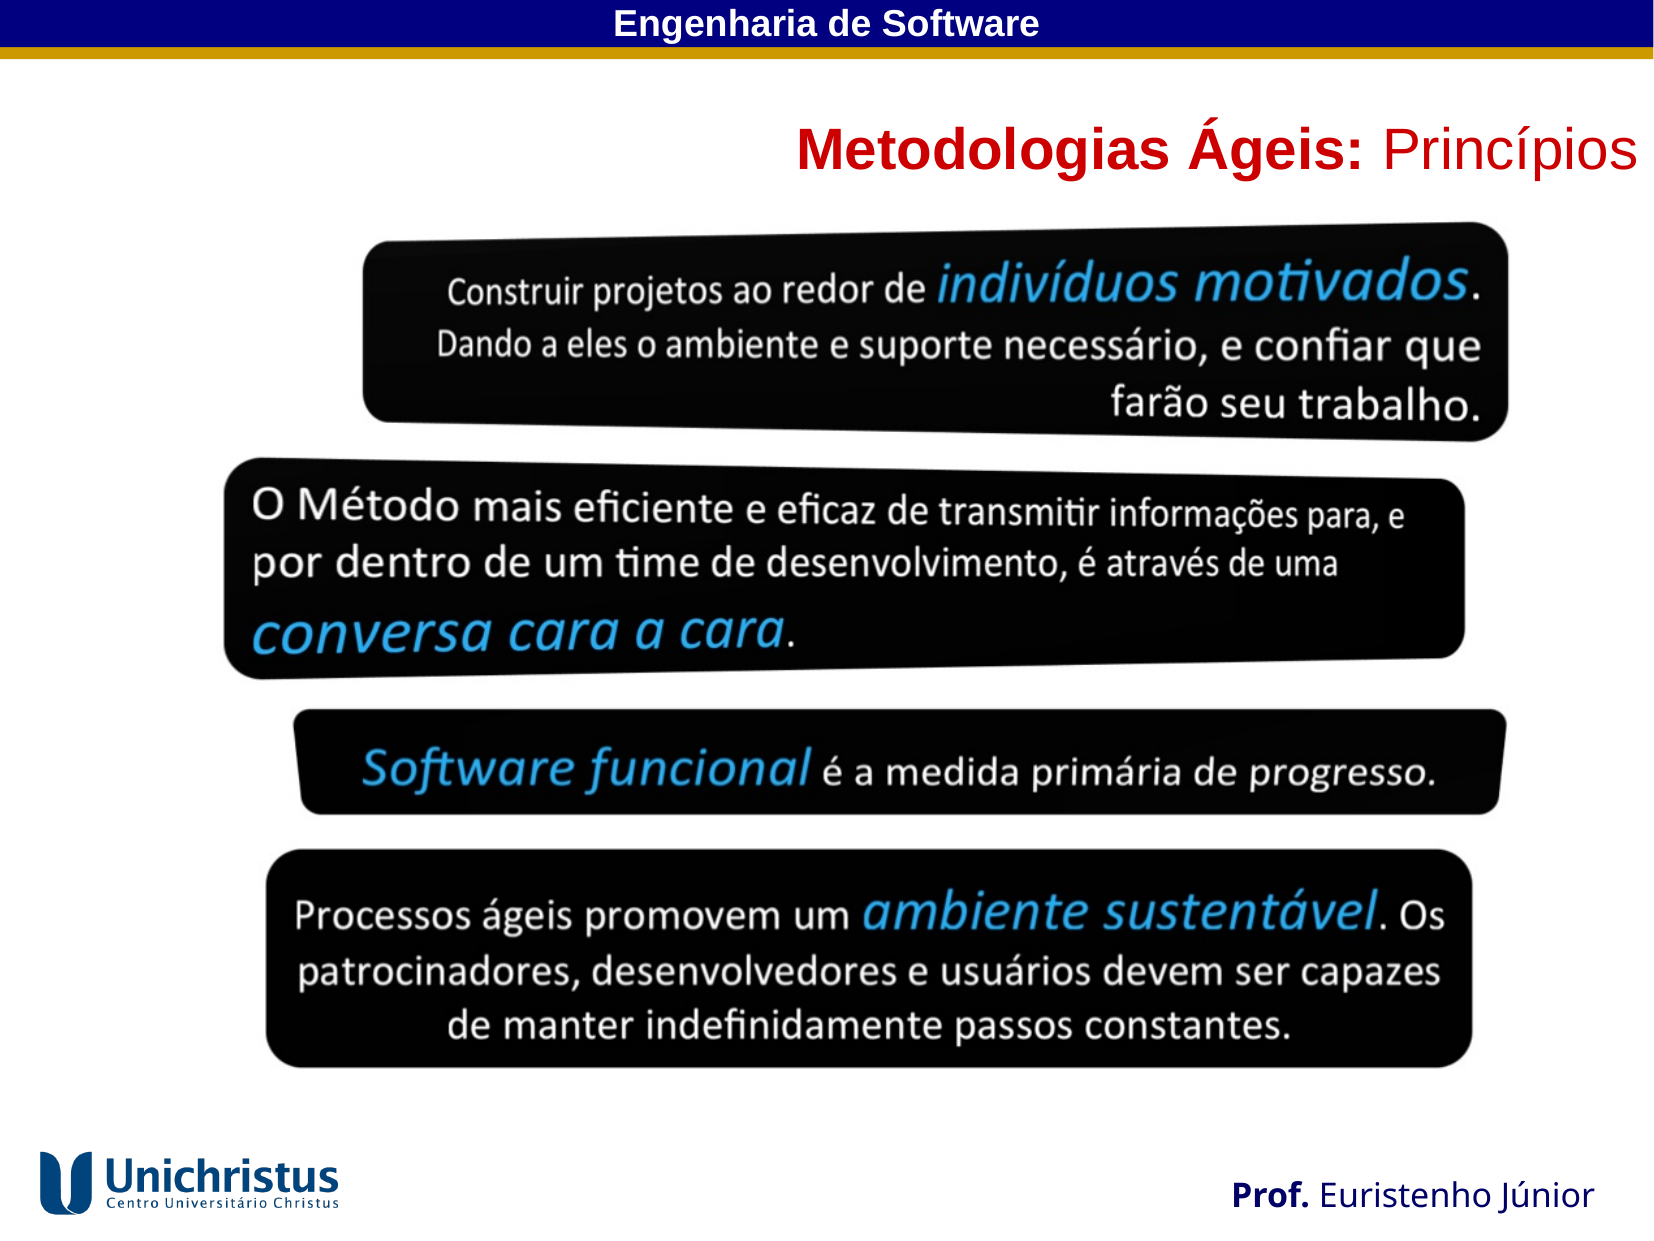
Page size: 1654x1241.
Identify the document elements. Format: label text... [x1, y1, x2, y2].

text_box Metodologias Ágeis: Princípios [781, 109, 1654, 189]
text_box [0, 48, 1654, 60]
picture [35, 1148, 343, 1217]
text_box Prof. Euristenho Júnior [1216, 1163, 1654, 1224]
picture [212, 212, 1524, 1079]
text_box Engenharia de Software [0, 0, 1654, 48]
